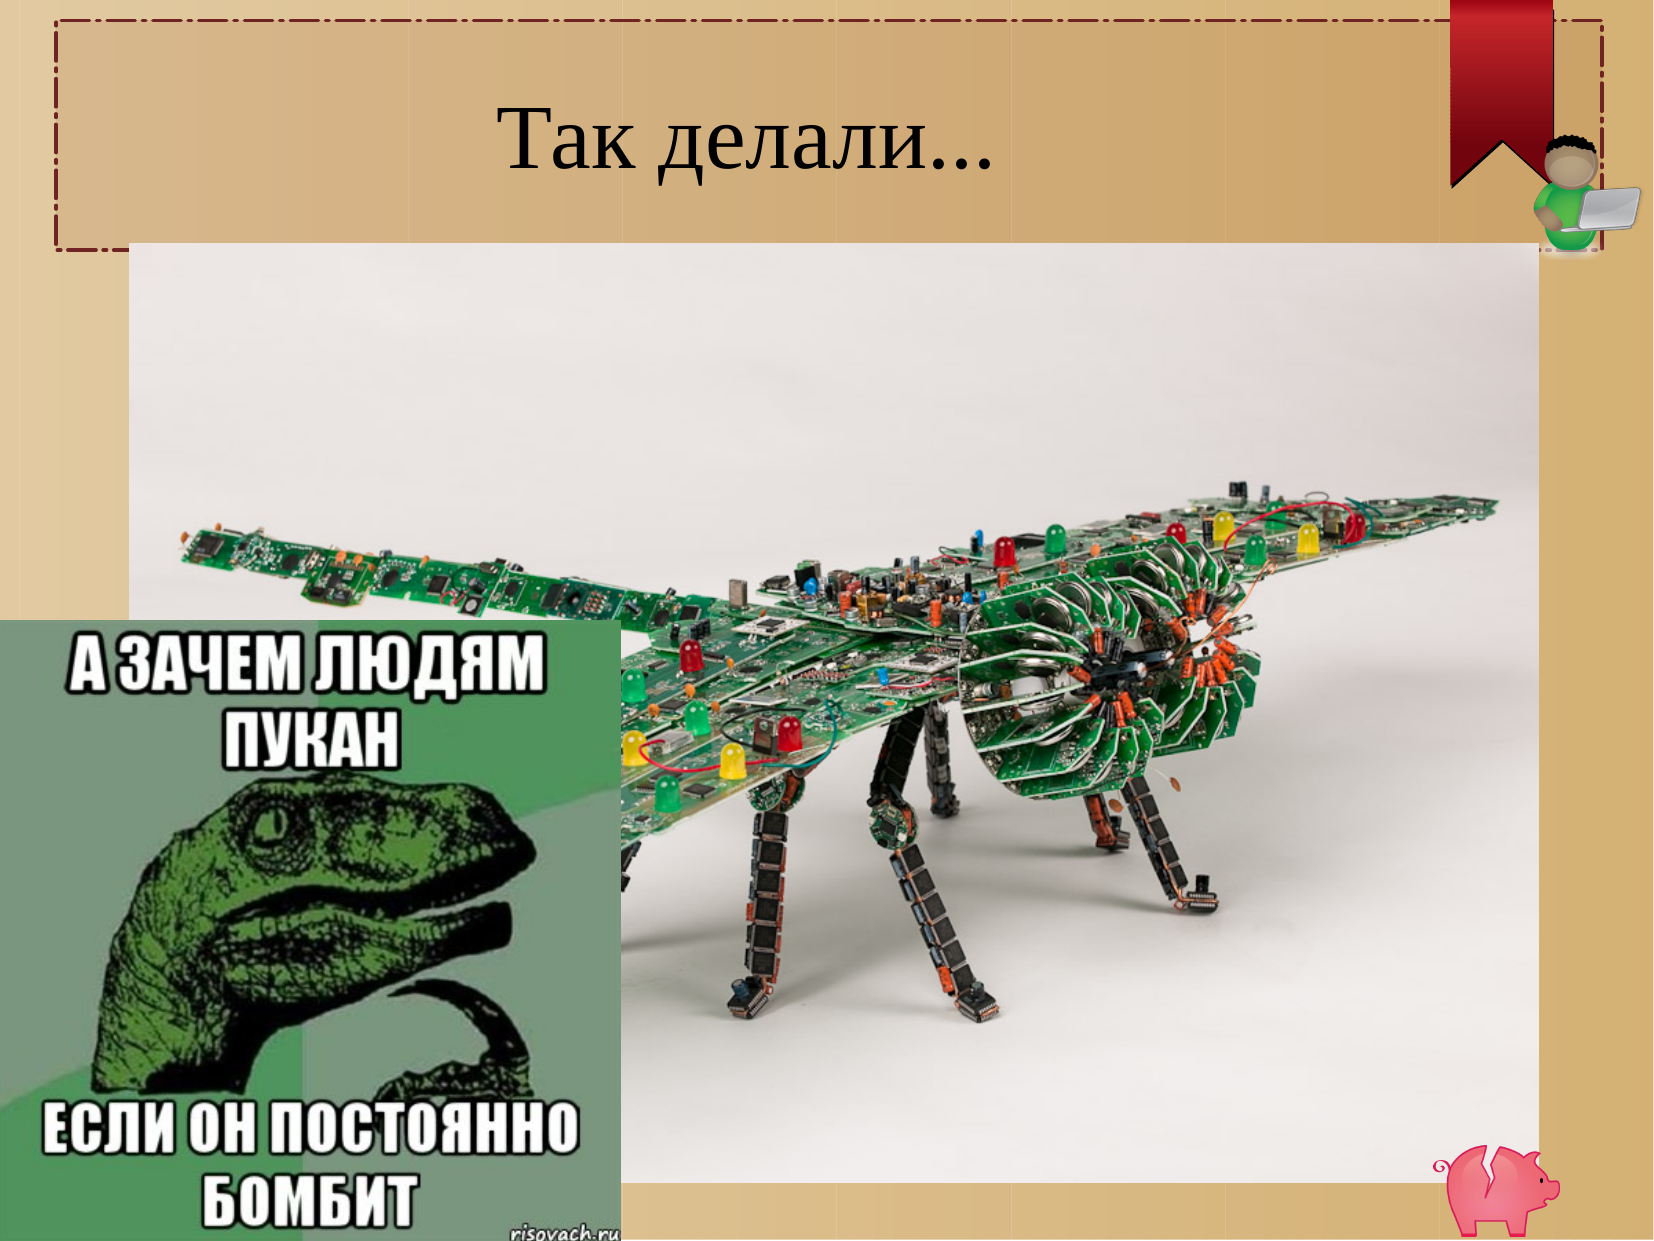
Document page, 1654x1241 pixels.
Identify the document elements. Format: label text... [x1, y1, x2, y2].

picture [0, 123, 1650, 1241]
title Так делали... [82, 47, 1412, 229]
